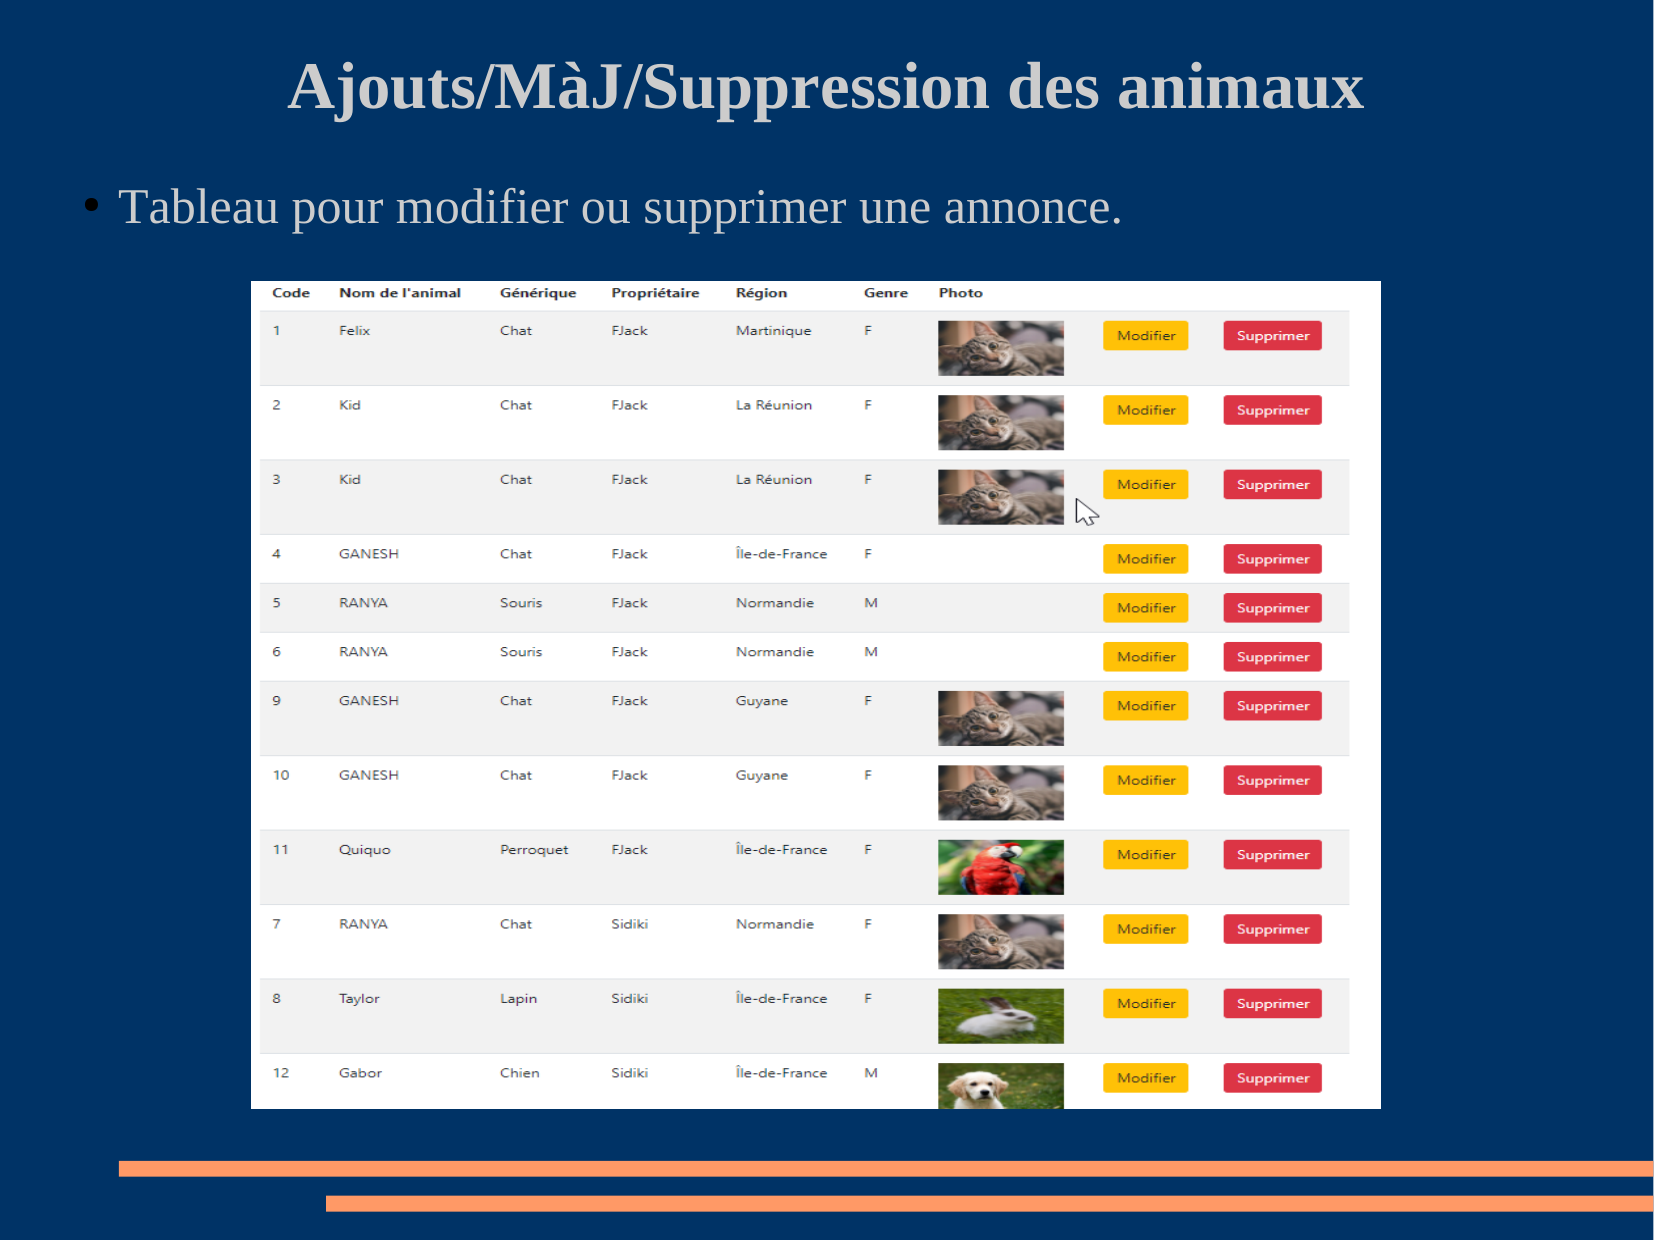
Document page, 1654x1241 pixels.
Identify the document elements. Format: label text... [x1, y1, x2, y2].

subtitle Ajouts/MàJ/Suppression des animaux Tableau pour modifier ou supprimer une annonce. [82, 49, 1571, 1109]
